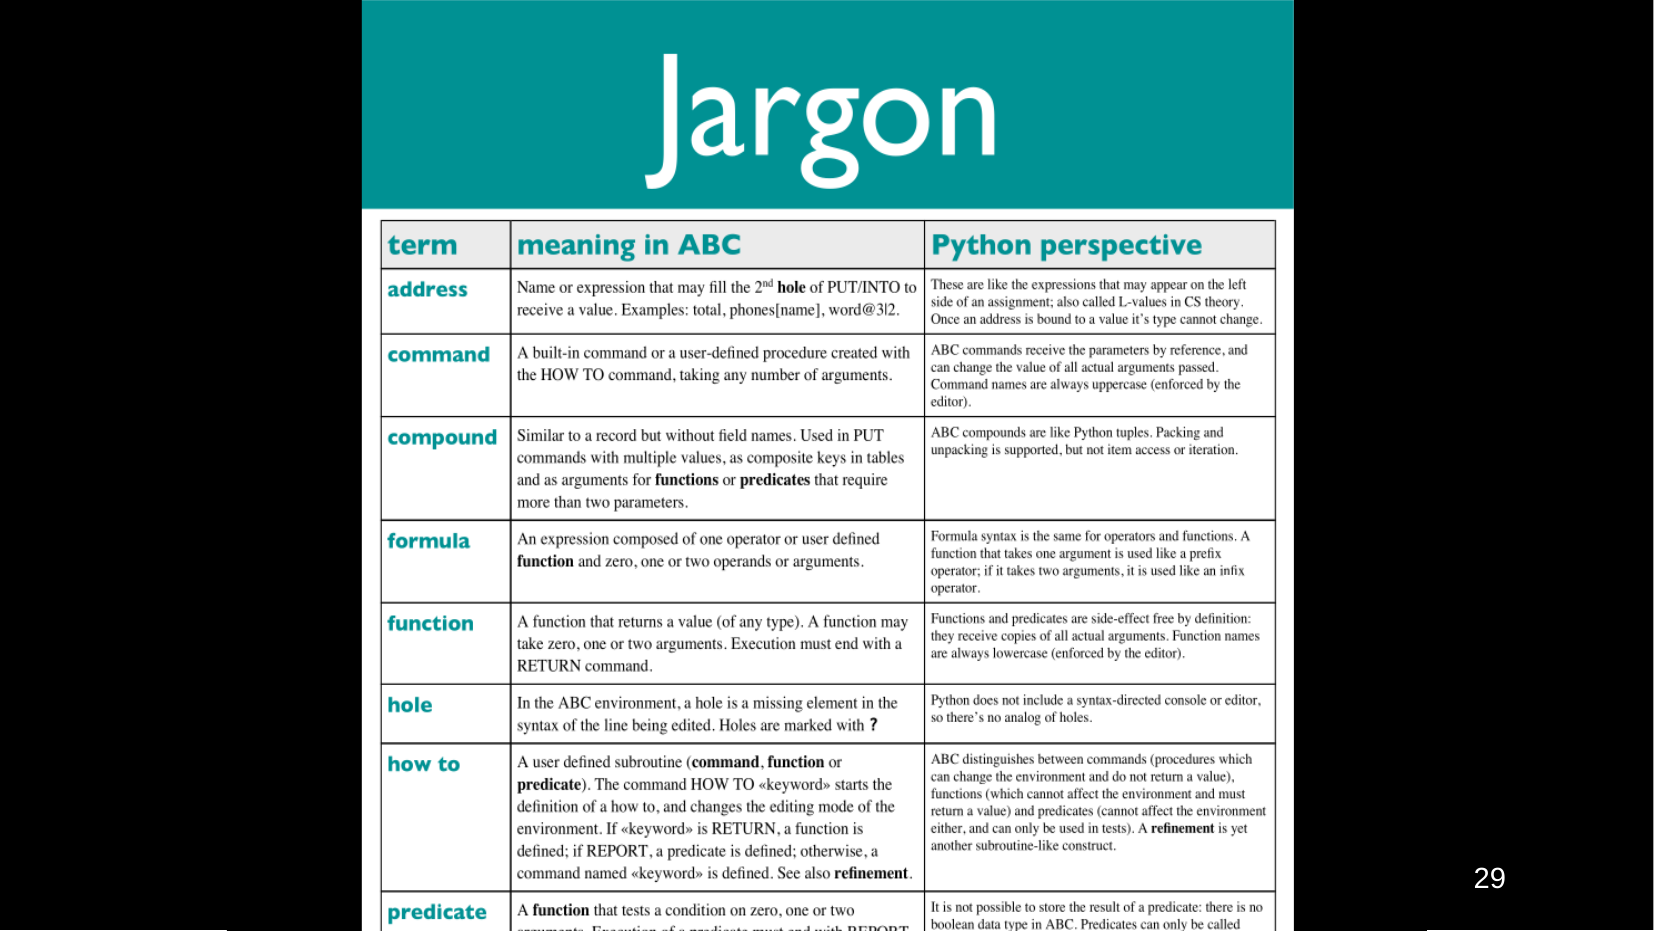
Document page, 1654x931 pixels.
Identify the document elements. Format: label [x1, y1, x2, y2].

picture [226, 0, 1427, 931]
